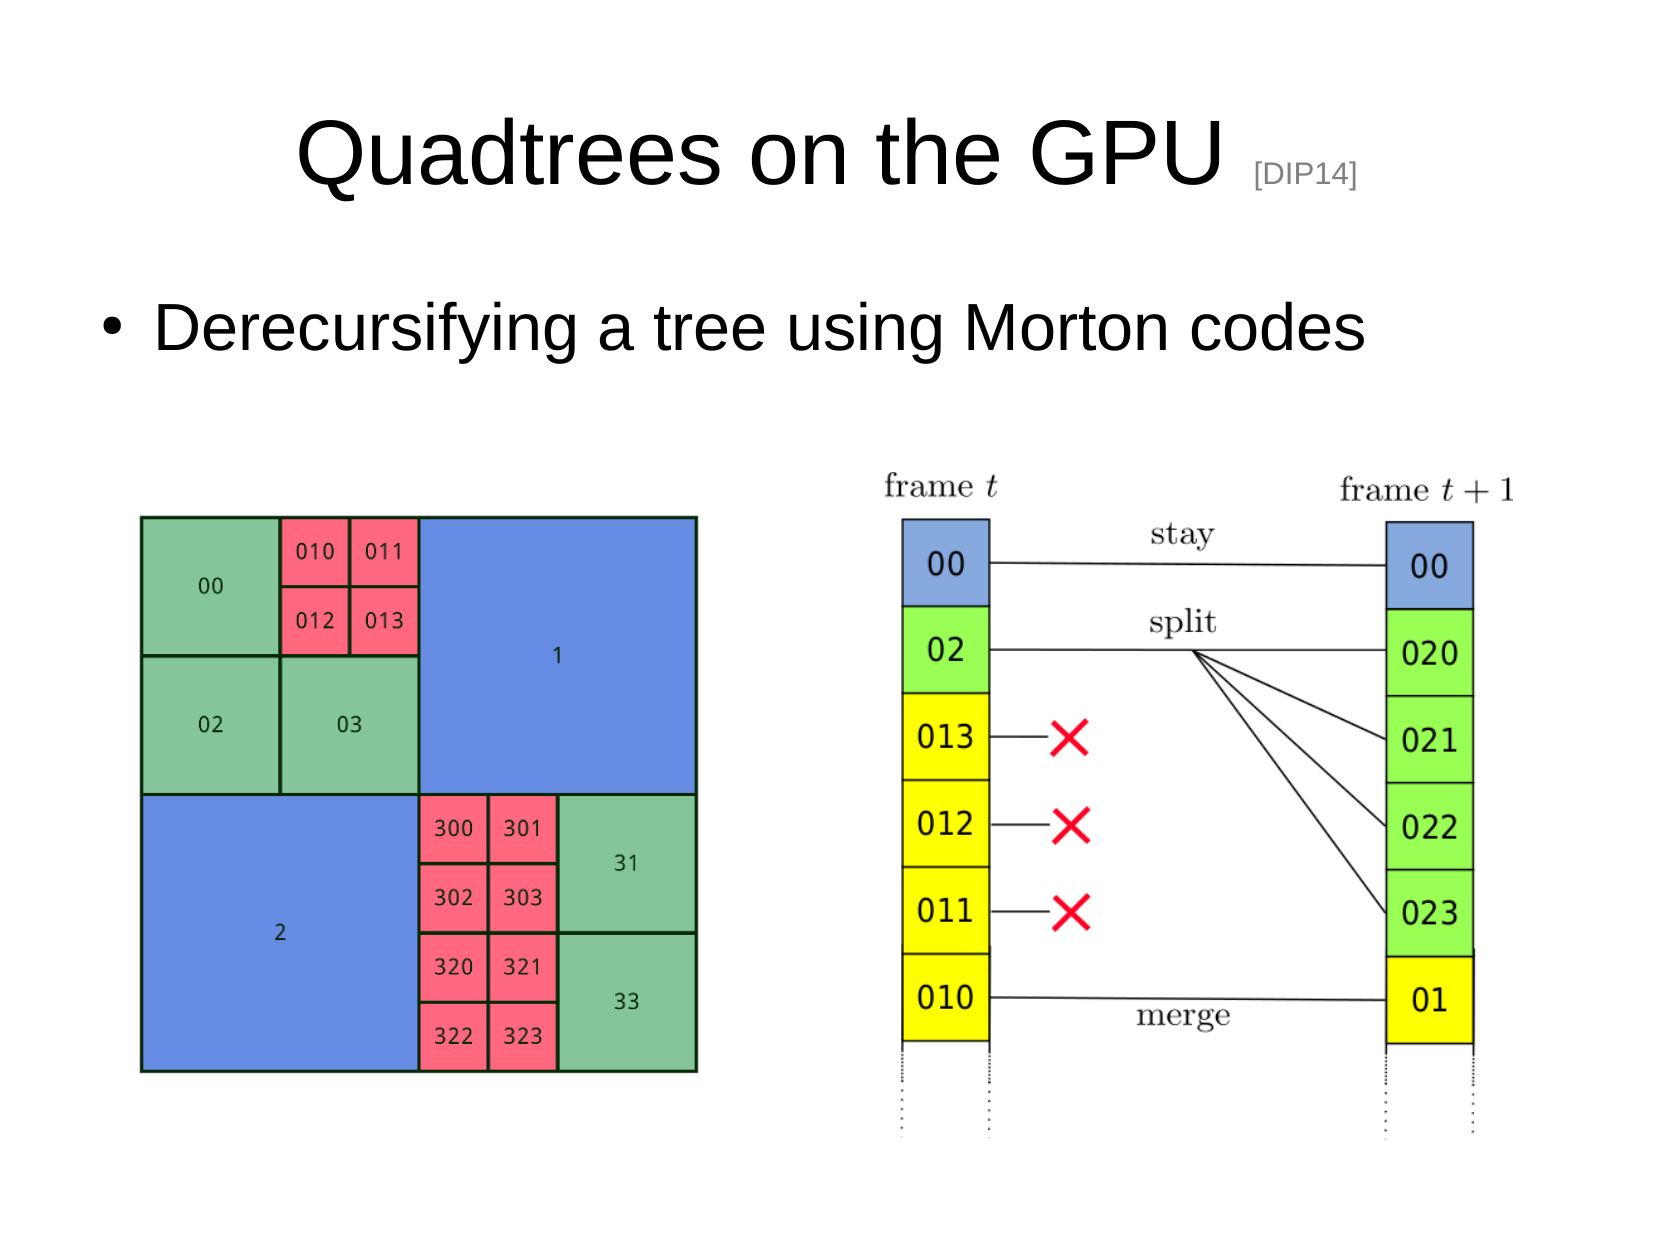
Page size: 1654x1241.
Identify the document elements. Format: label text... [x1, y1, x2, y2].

title Quadtrees on the GPU [DIP14] [82, 49, 1571, 257]
list Derecursifying a tree using Morton codes [82, 290, 1571, 1010]
picture [133, 509, 706, 1081]
picture [885, 472, 1513, 1141]
